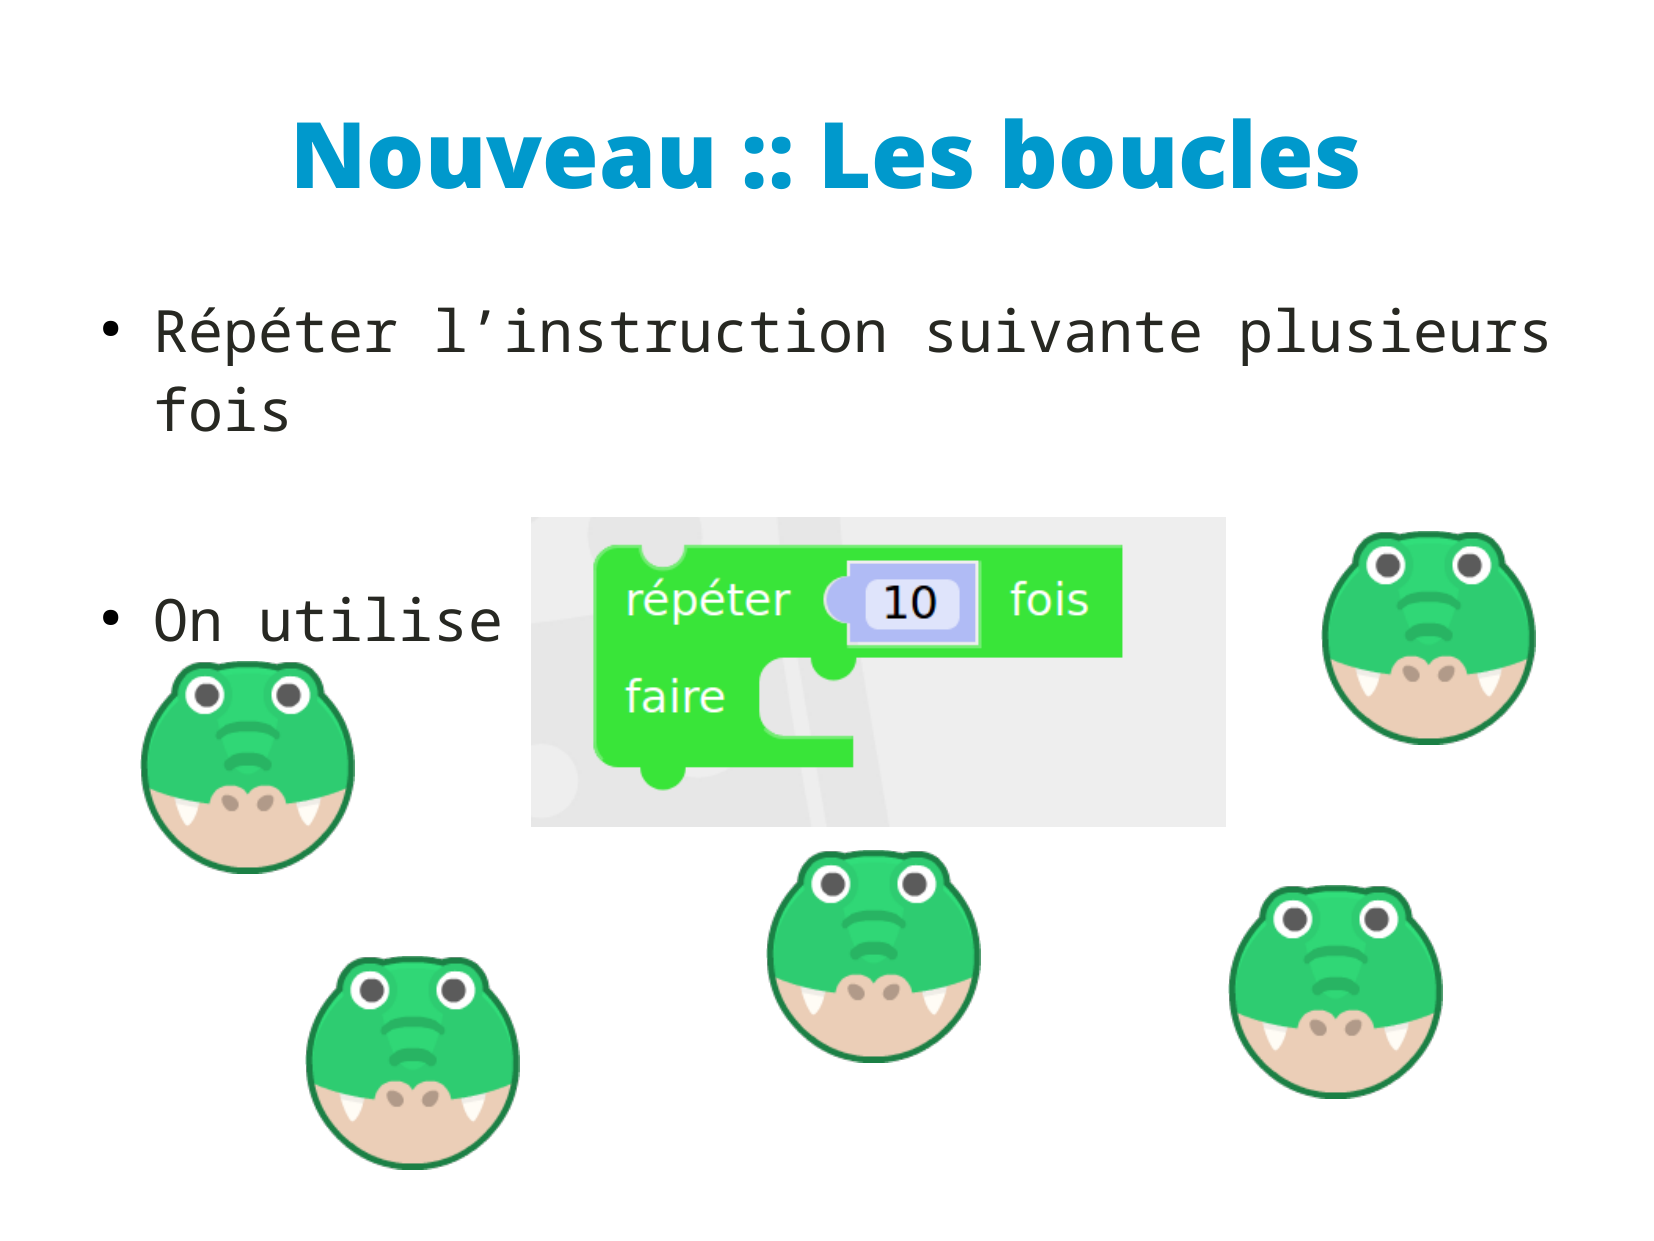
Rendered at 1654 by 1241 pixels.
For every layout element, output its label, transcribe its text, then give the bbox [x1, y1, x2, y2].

picture [140, 661, 355, 875]
list Répéter l’instruction suivante plusieurs fois On utilise [82, 290, 1571, 1010]
title Nouveau :: Les boucles [82, 49, 1571, 257]
picture [766, 850, 981, 1063]
picture [1321, 531, 1536, 745]
picture [531, 517, 1226, 827]
picture [305, 956, 520, 1170]
picture [1228, 885, 1443, 1099]
